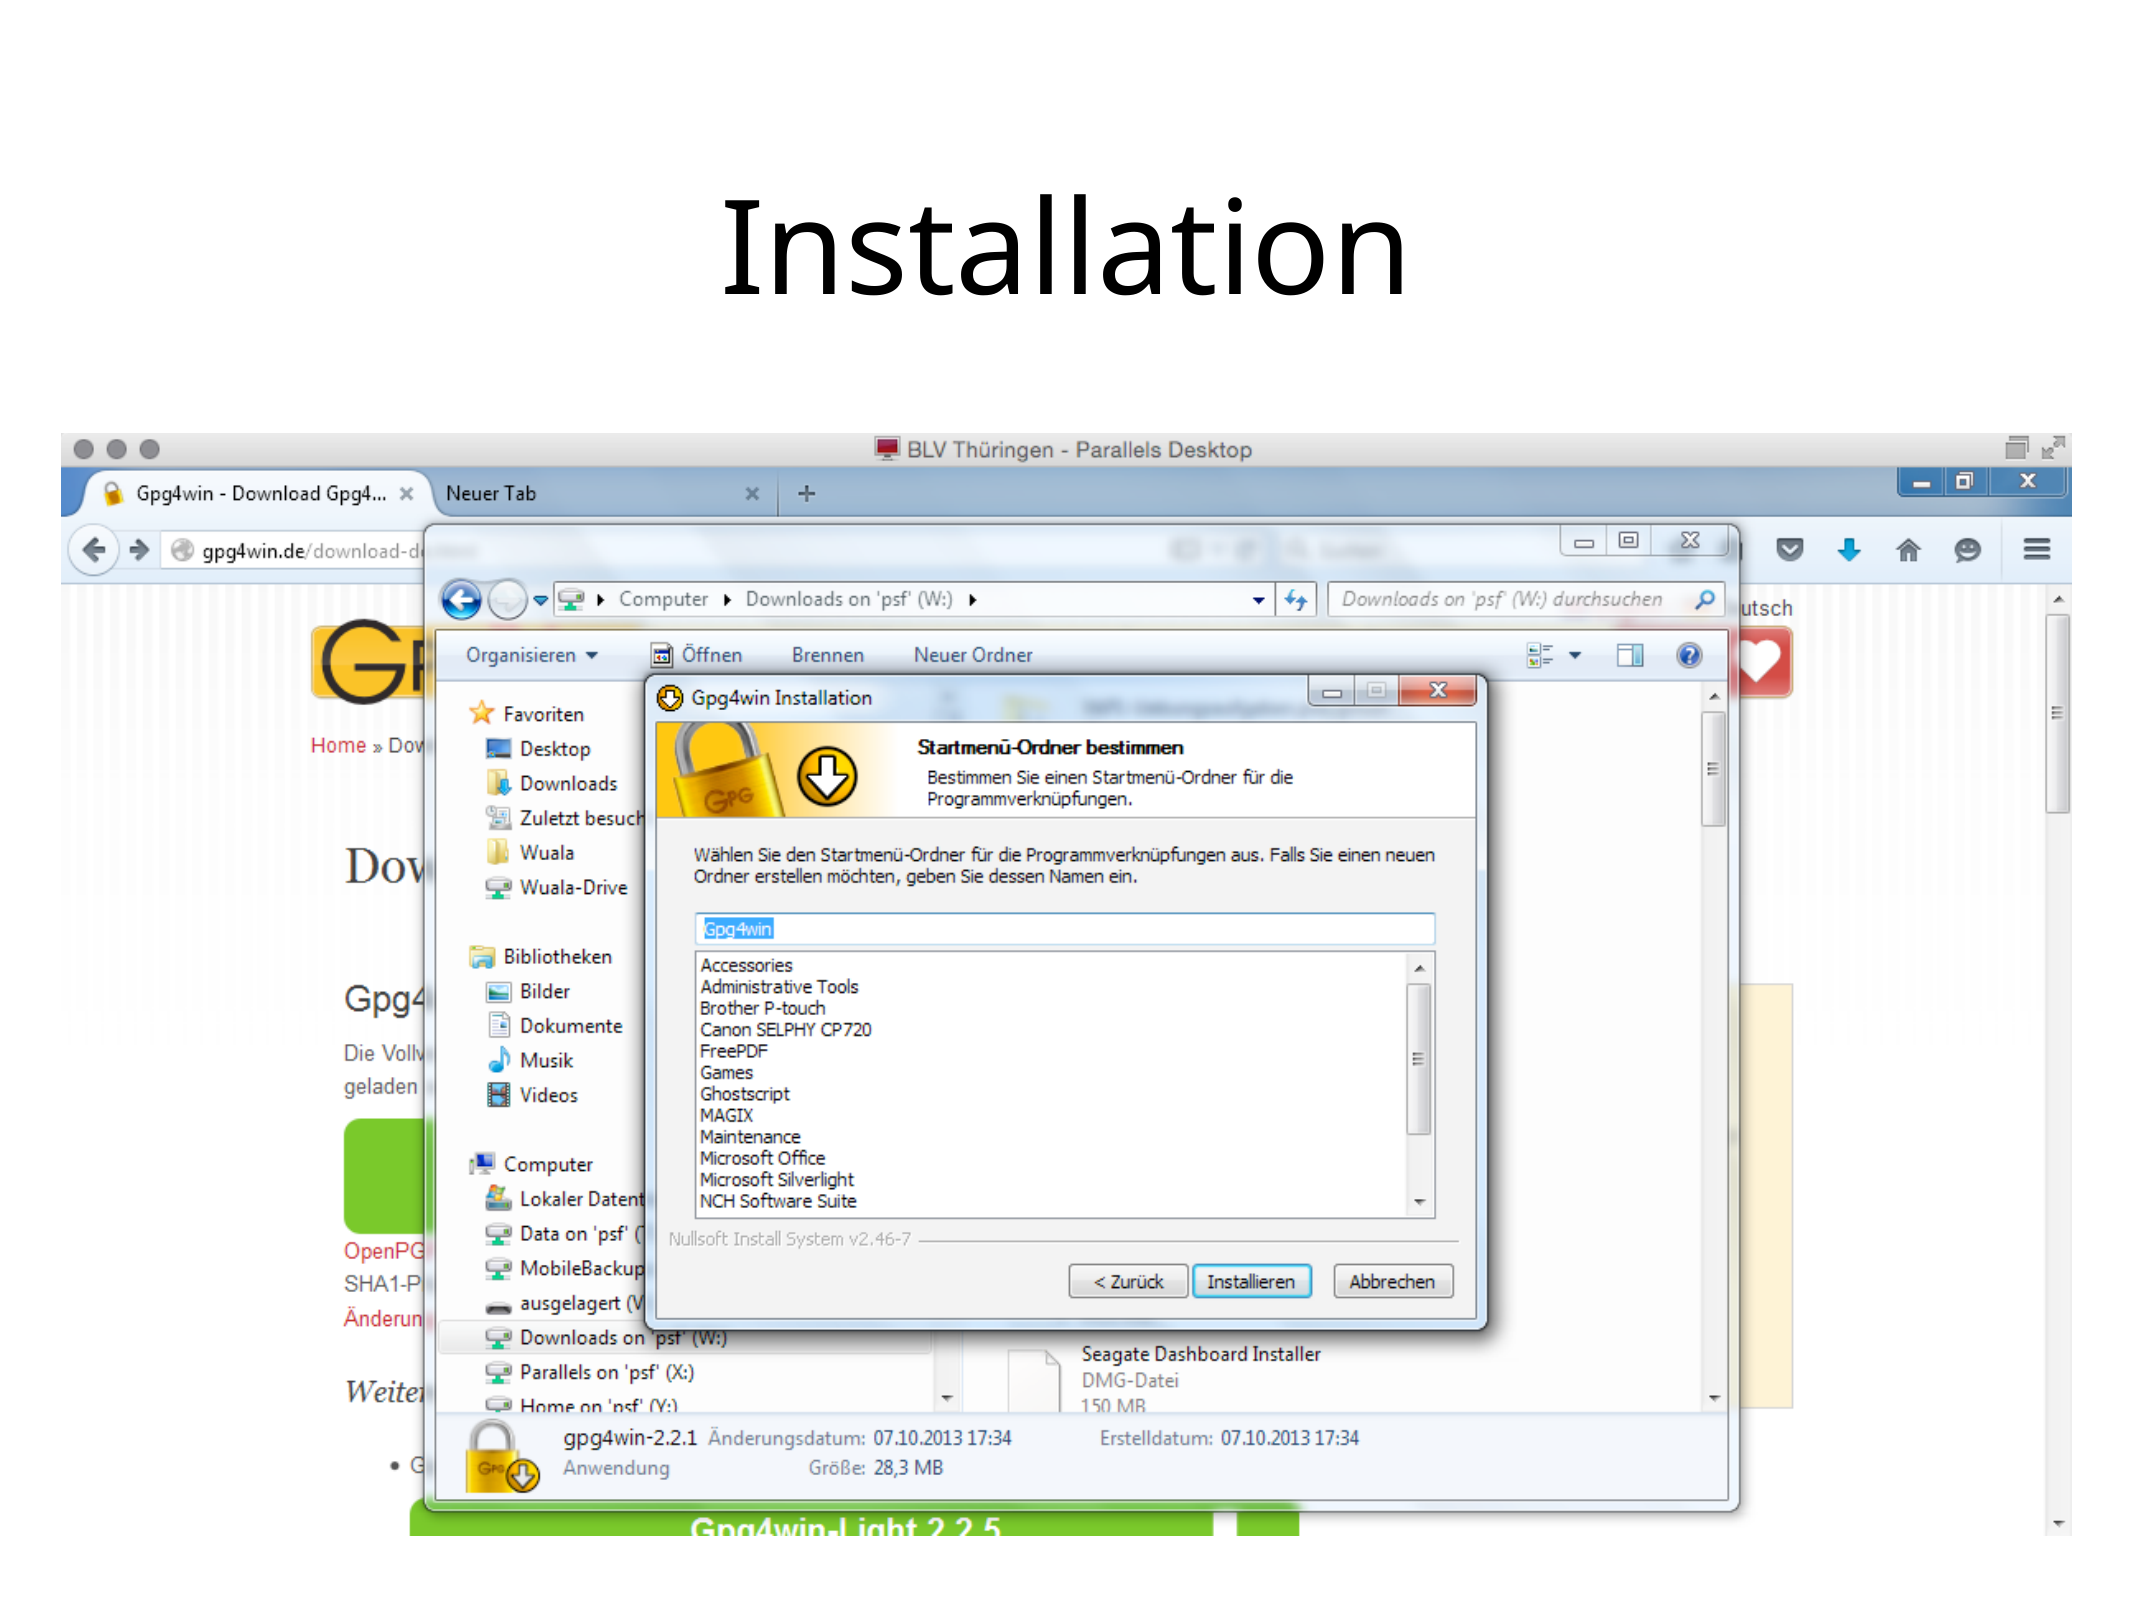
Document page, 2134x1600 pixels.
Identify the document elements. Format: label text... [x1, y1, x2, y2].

title Installation [208, 41, 1925, 433]
picture [61, 433, 2072, 1536]
